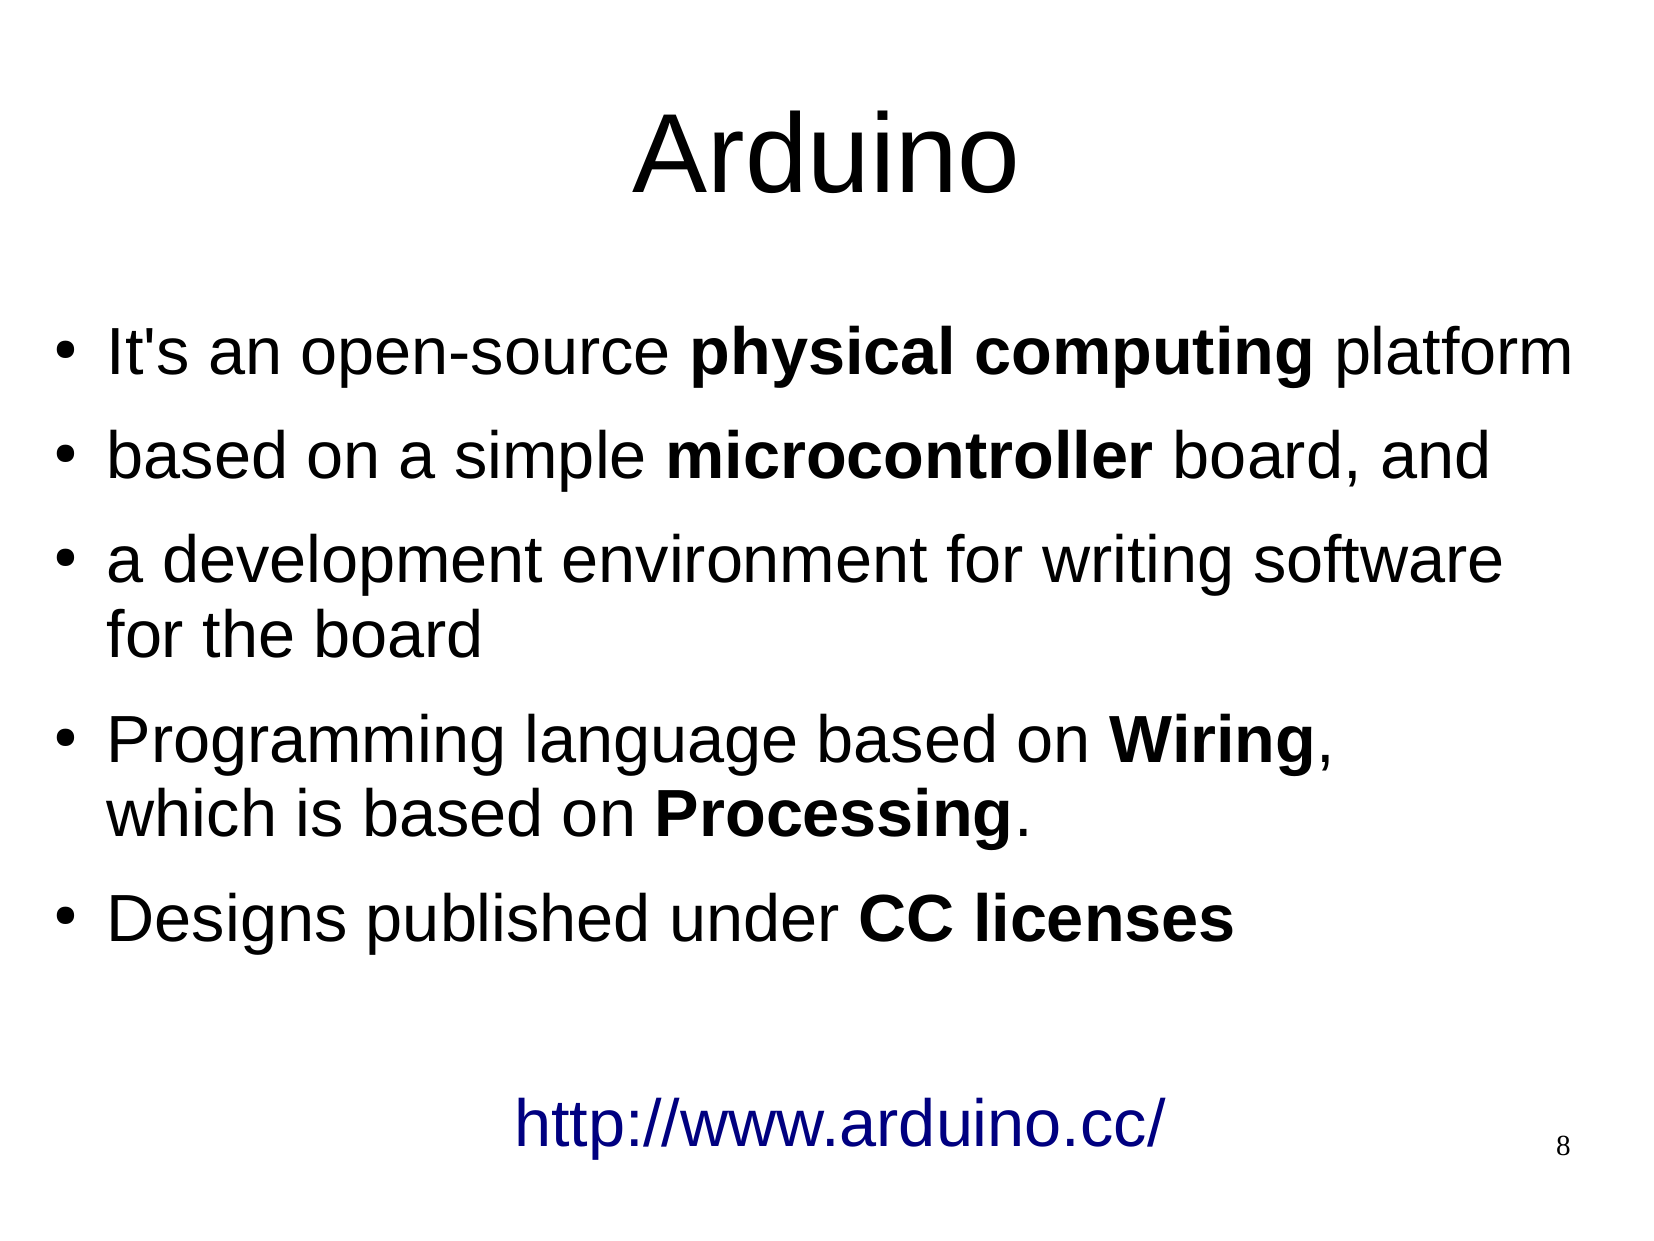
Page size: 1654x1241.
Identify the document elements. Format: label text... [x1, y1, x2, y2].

list It's an open-source physical computing platform based on a simple microcontroller board, and a development environment for writing software for the board Programming language based on Wiring, which is based on Processing. Designs published under CC licenses [35, 313, 1621, 1012]
text_box http://www.arduino.cc/ [294, 1078, 1387, 1168]
title Arduino [82, 49, 1571, 257]
